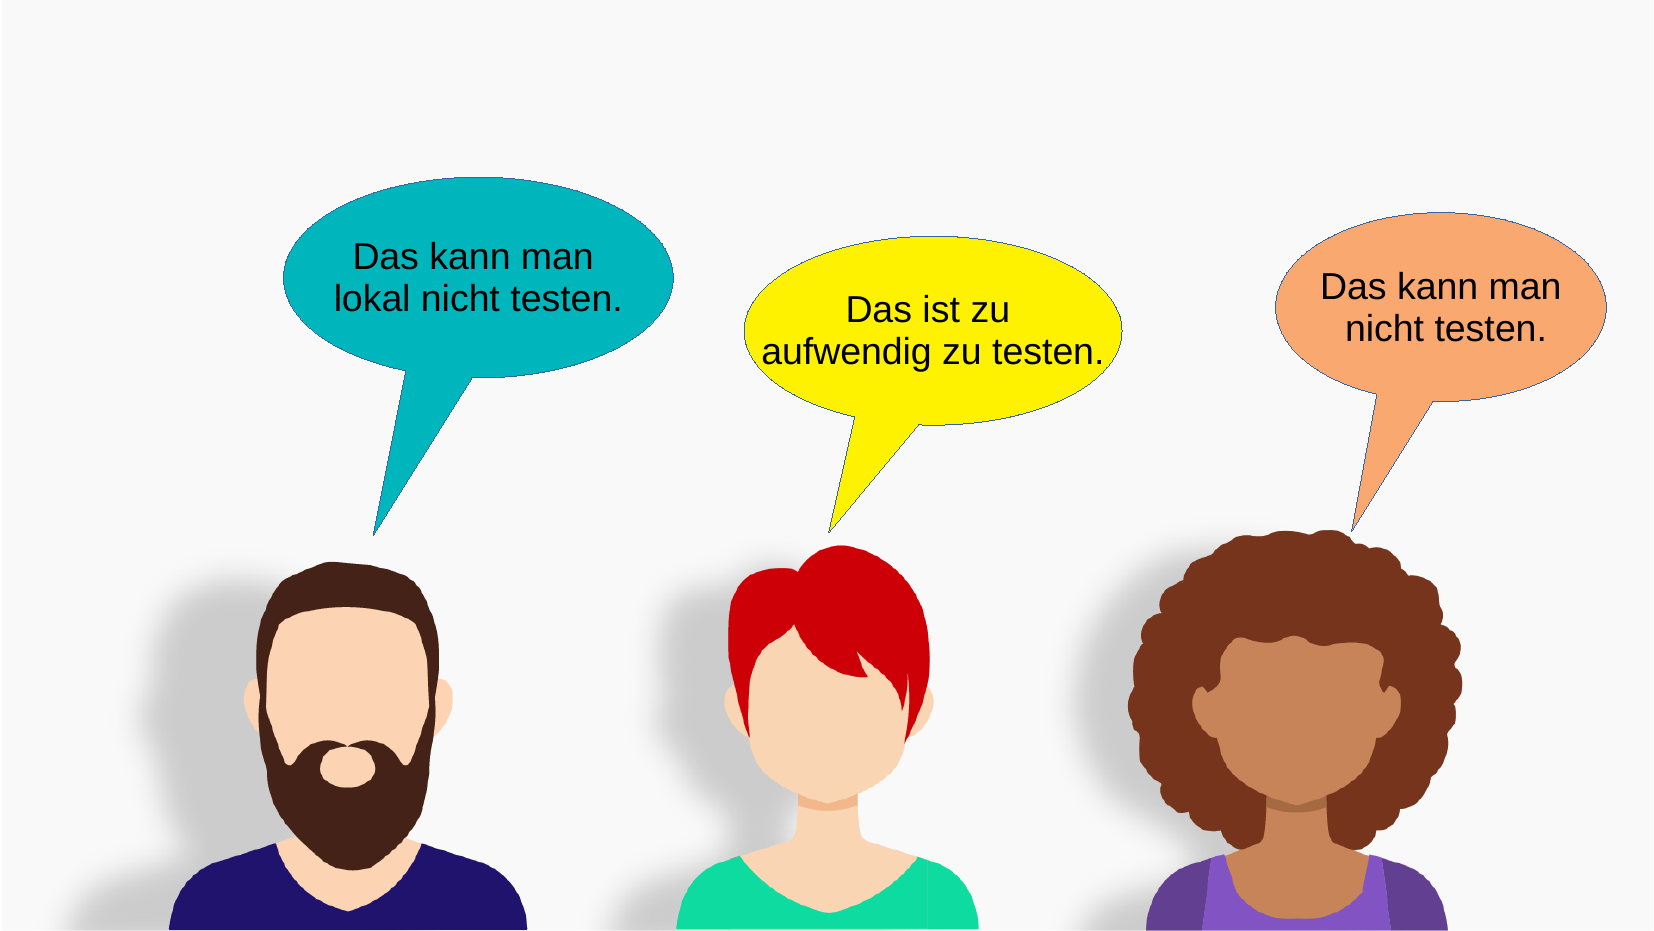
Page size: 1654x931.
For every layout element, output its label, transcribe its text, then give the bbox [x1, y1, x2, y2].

text_box Das kann man nicht testen. [1275, 212, 1607, 532]
text_box Das kann man lokal nicht testen. [283, 177, 674, 536]
text_box Das ist zu aufwendig zu testen. [744, 236, 1123, 533]
picture [0, 0, 1654, 931]
